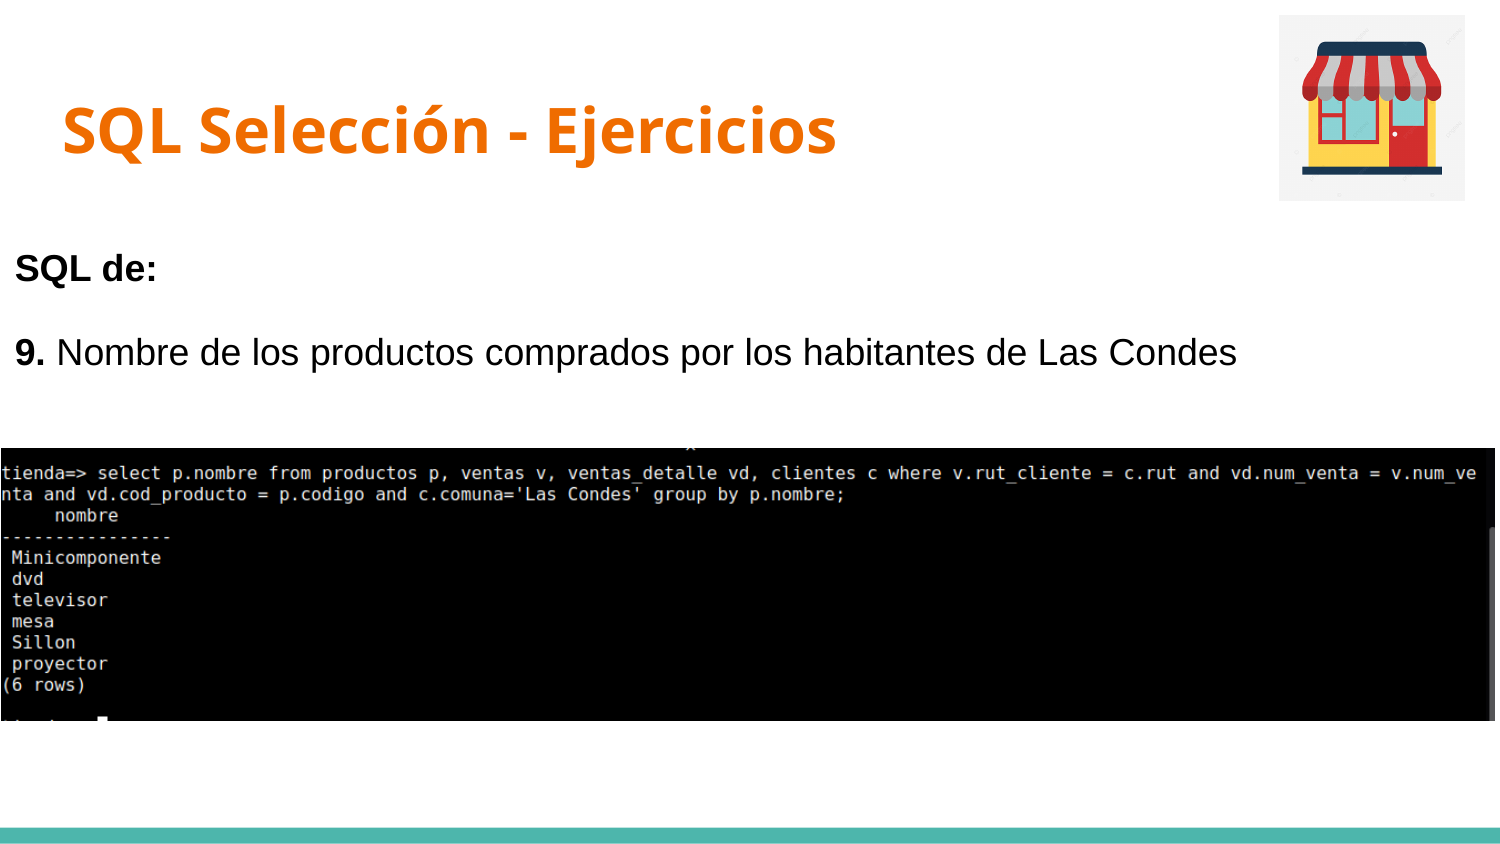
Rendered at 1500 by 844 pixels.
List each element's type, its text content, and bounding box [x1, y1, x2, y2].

title SQL Selección - Ejercicios [47, 70, 1279, 187]
picture [1279, 15, 1465, 201]
picture [1, 448, 1495, 721]
text_box SQL de: 9. Nombre de los productos comprados por los habitantes de Las Condes [0, 239, 1500, 674]
